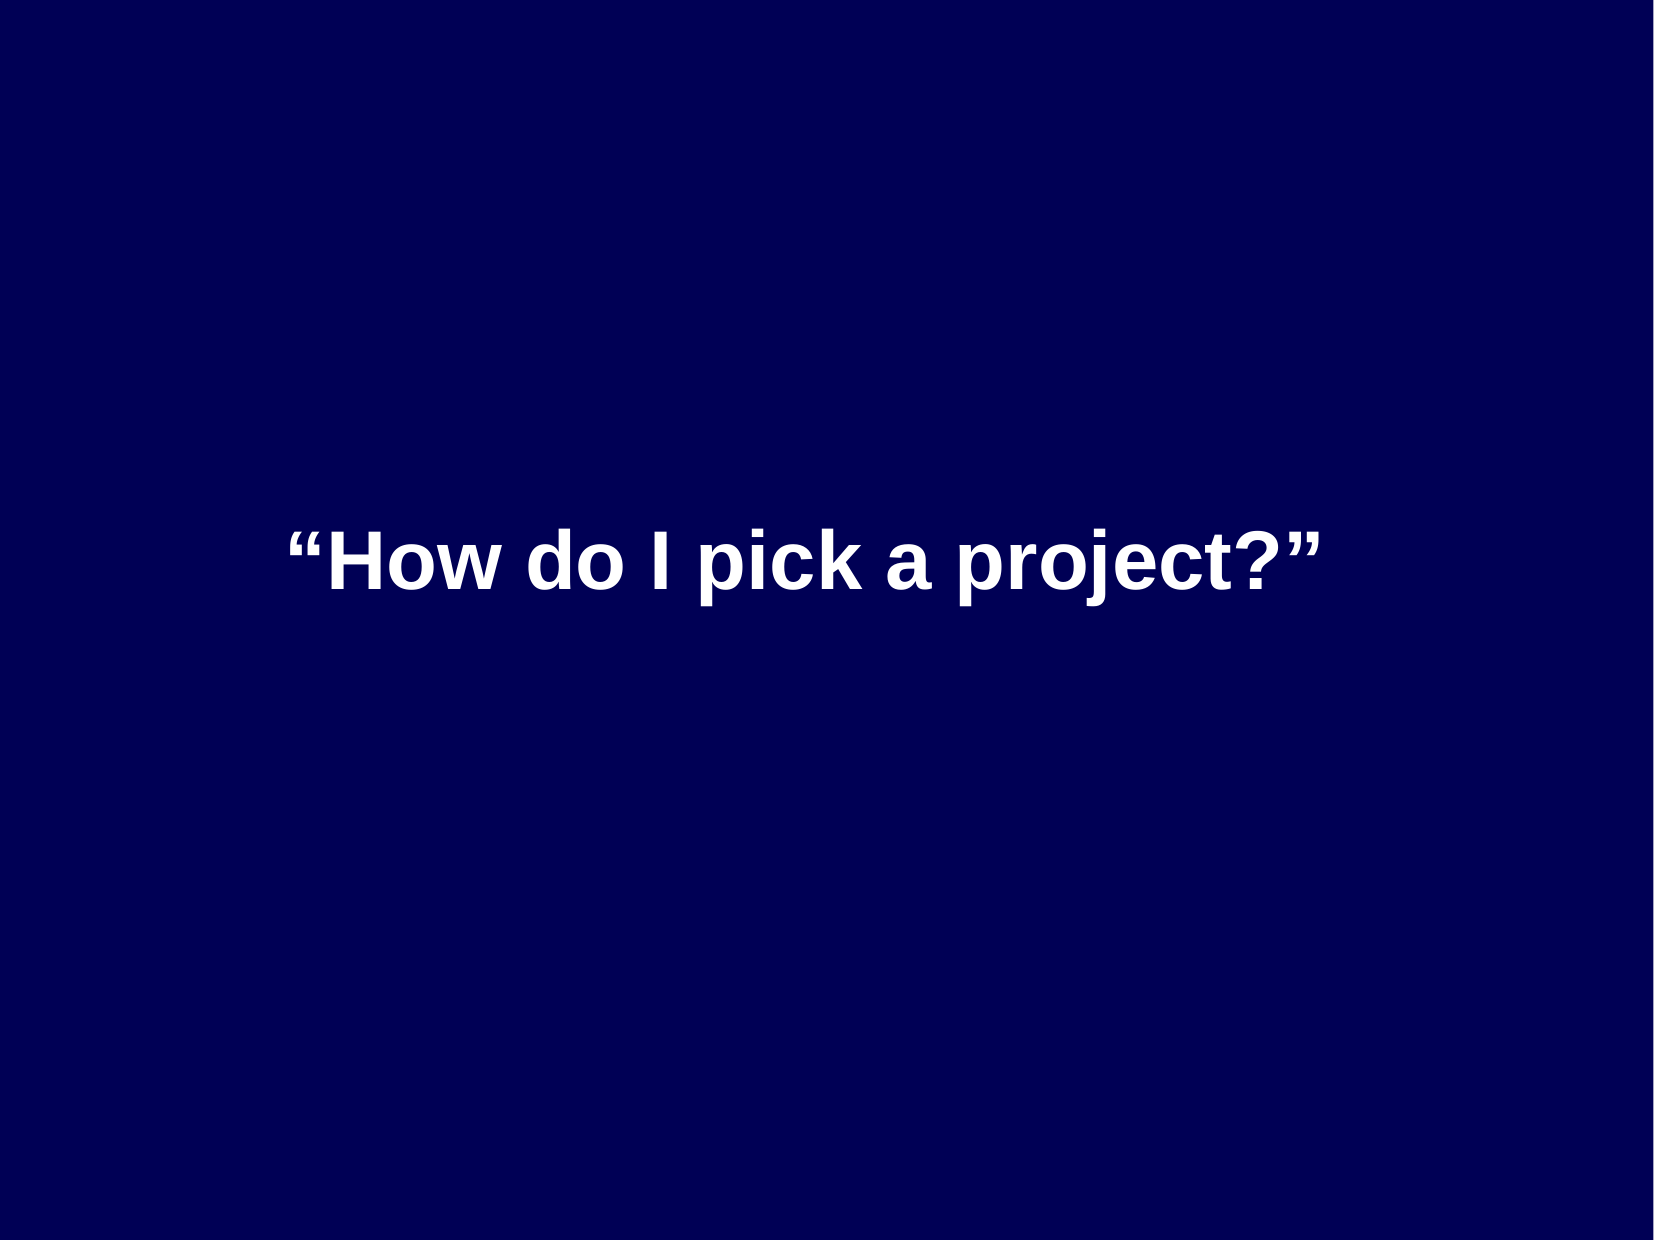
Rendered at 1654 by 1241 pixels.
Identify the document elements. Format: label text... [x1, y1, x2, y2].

text_box “How do I pick a project?” [270, 507, 1456, 616]
